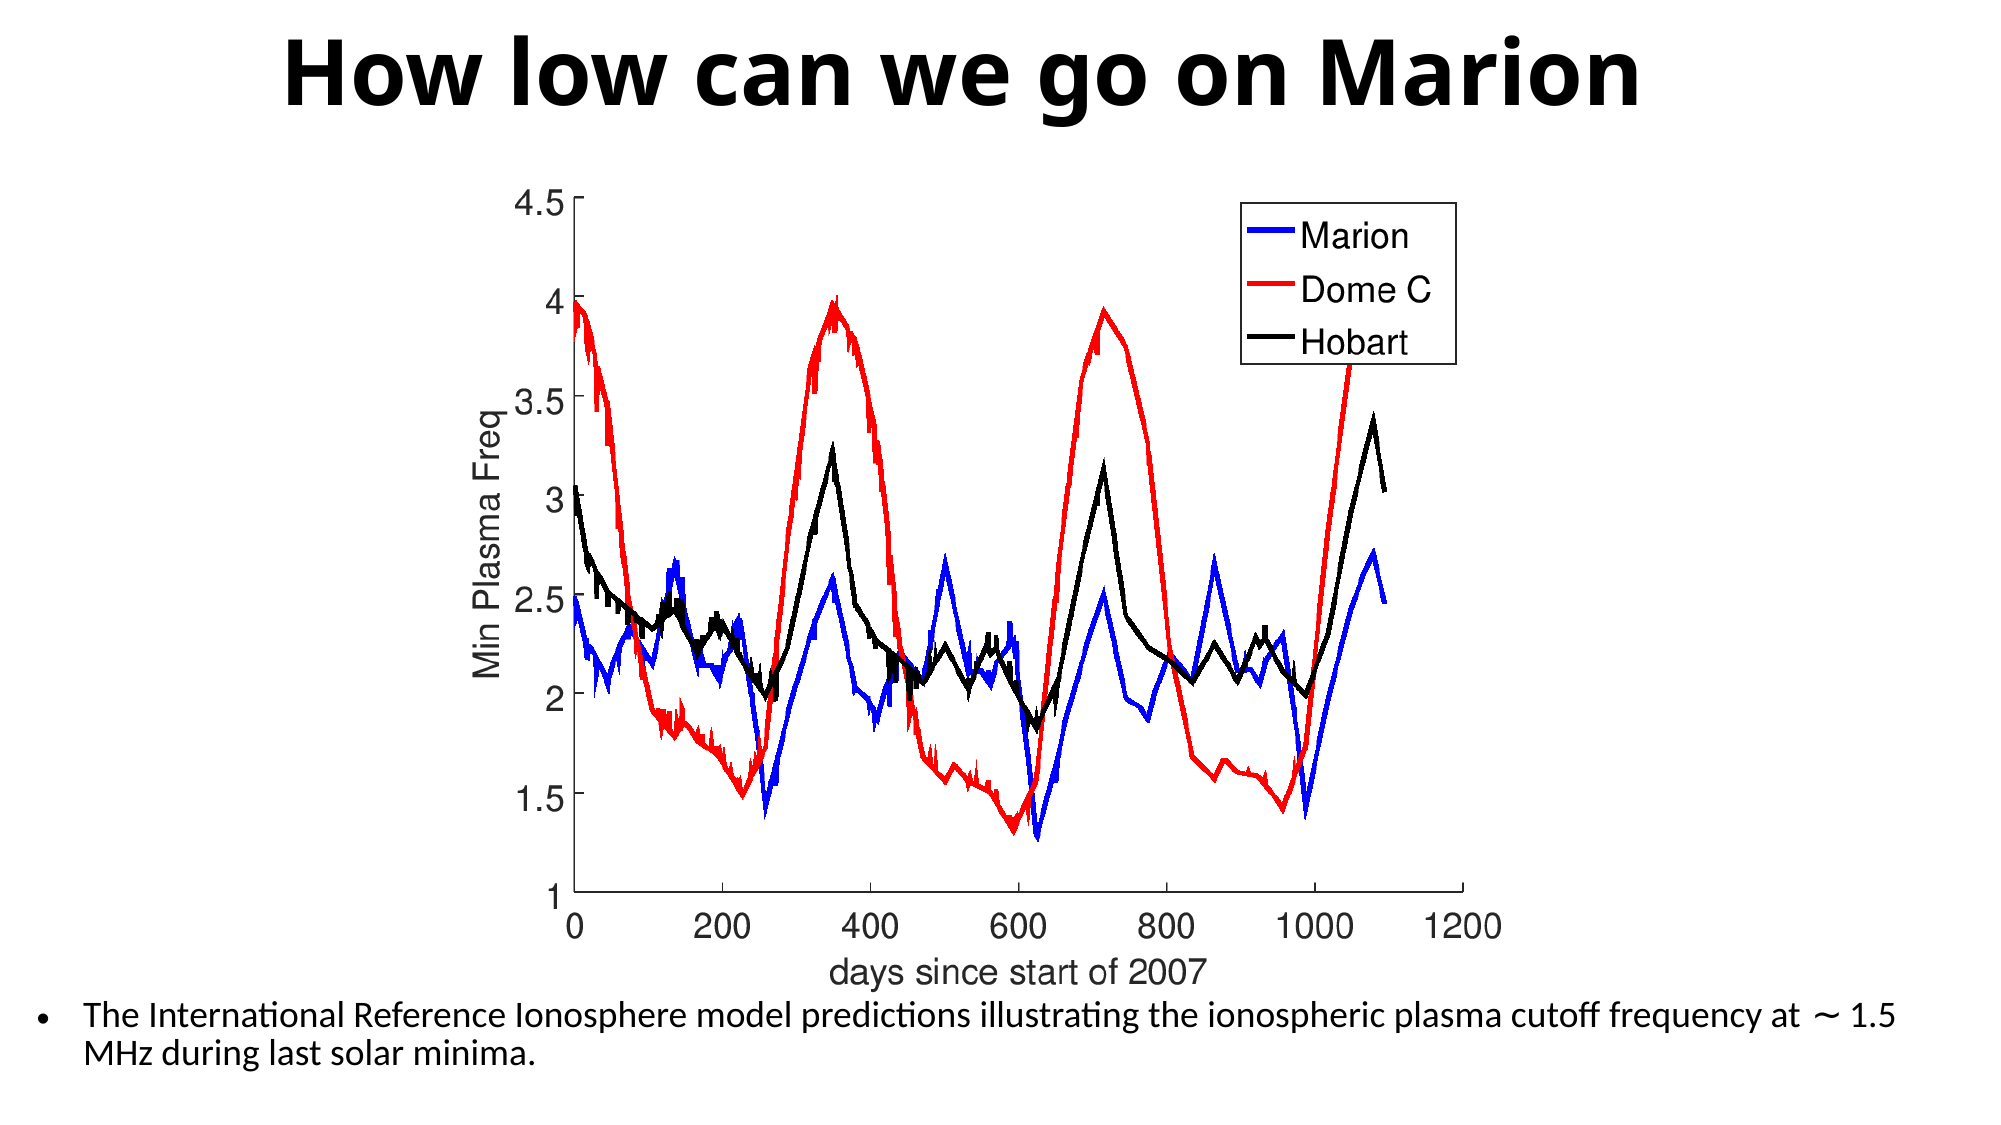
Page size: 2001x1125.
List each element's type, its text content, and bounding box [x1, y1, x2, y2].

picture [425, 132, 1571, 993]
text_box How low can we go on Marion [35, 0, 1890, 122]
text_box The International Reference Ionosphere model predictions illustrating the ionospheric plasma cutoff frequency at ∼ 1.5 MHz during last solar minima. [21, 992, 1949, 1095]
